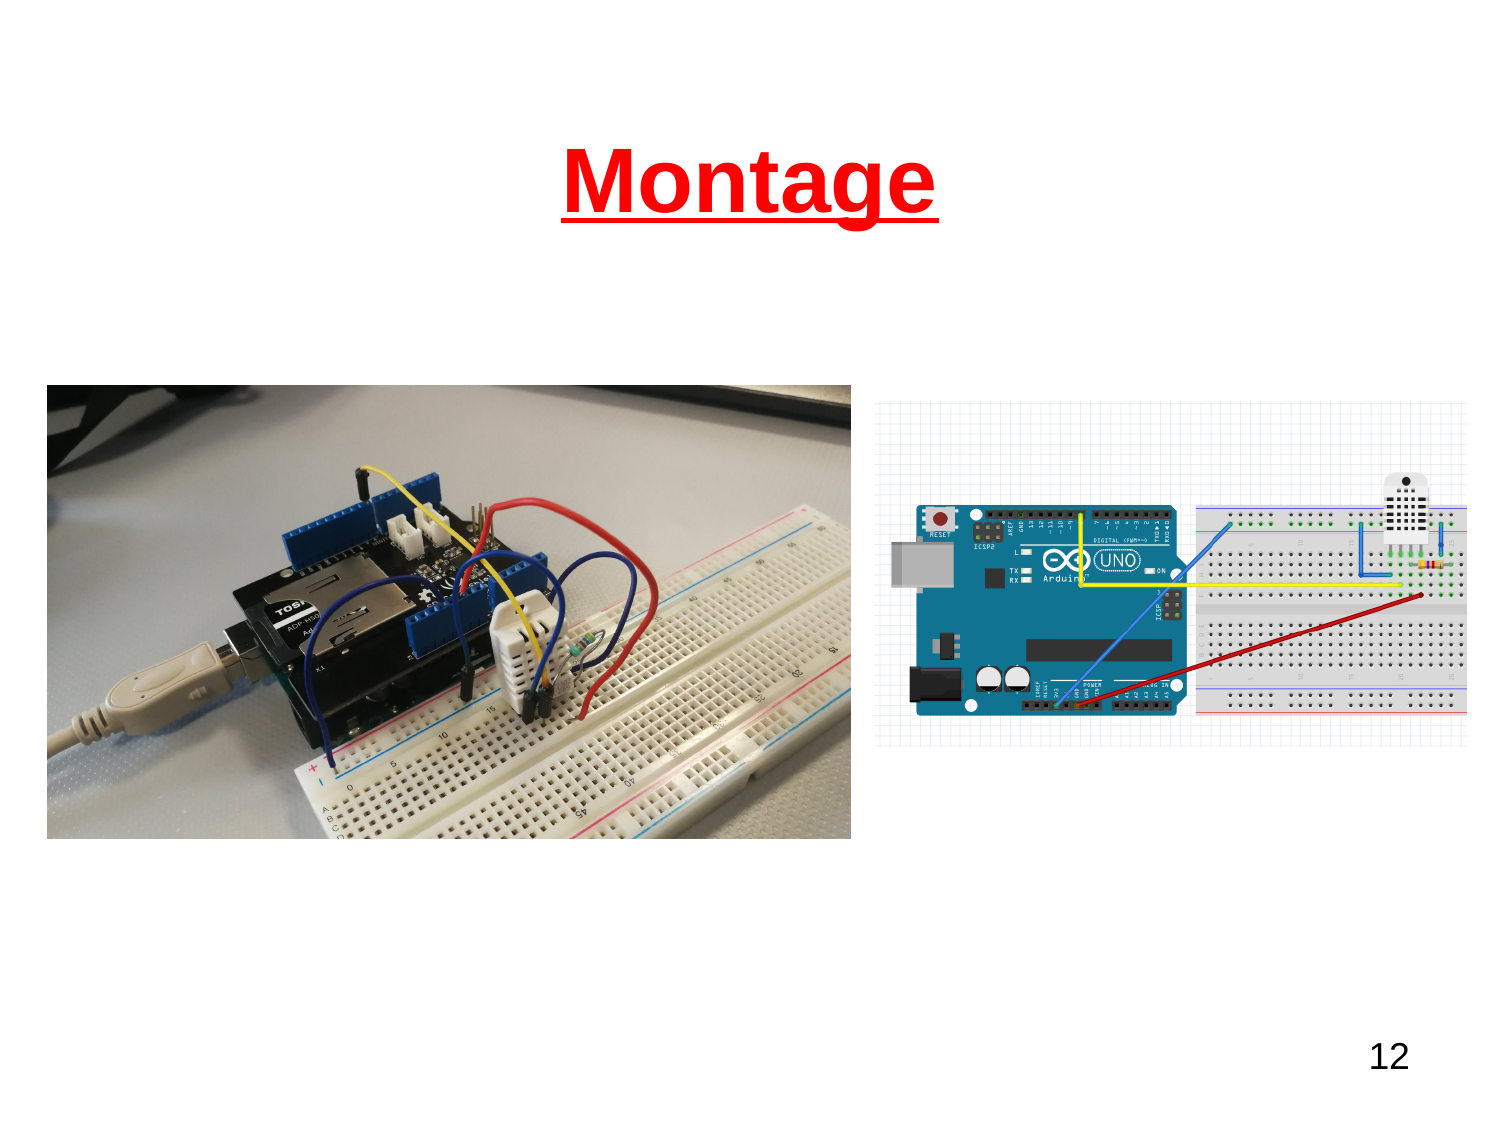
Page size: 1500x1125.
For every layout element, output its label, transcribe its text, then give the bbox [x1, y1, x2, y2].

picture [874, 401, 1467, 747]
text_box Montage [0, 113, 1500, 239]
picture [47, 385, 851, 839]
